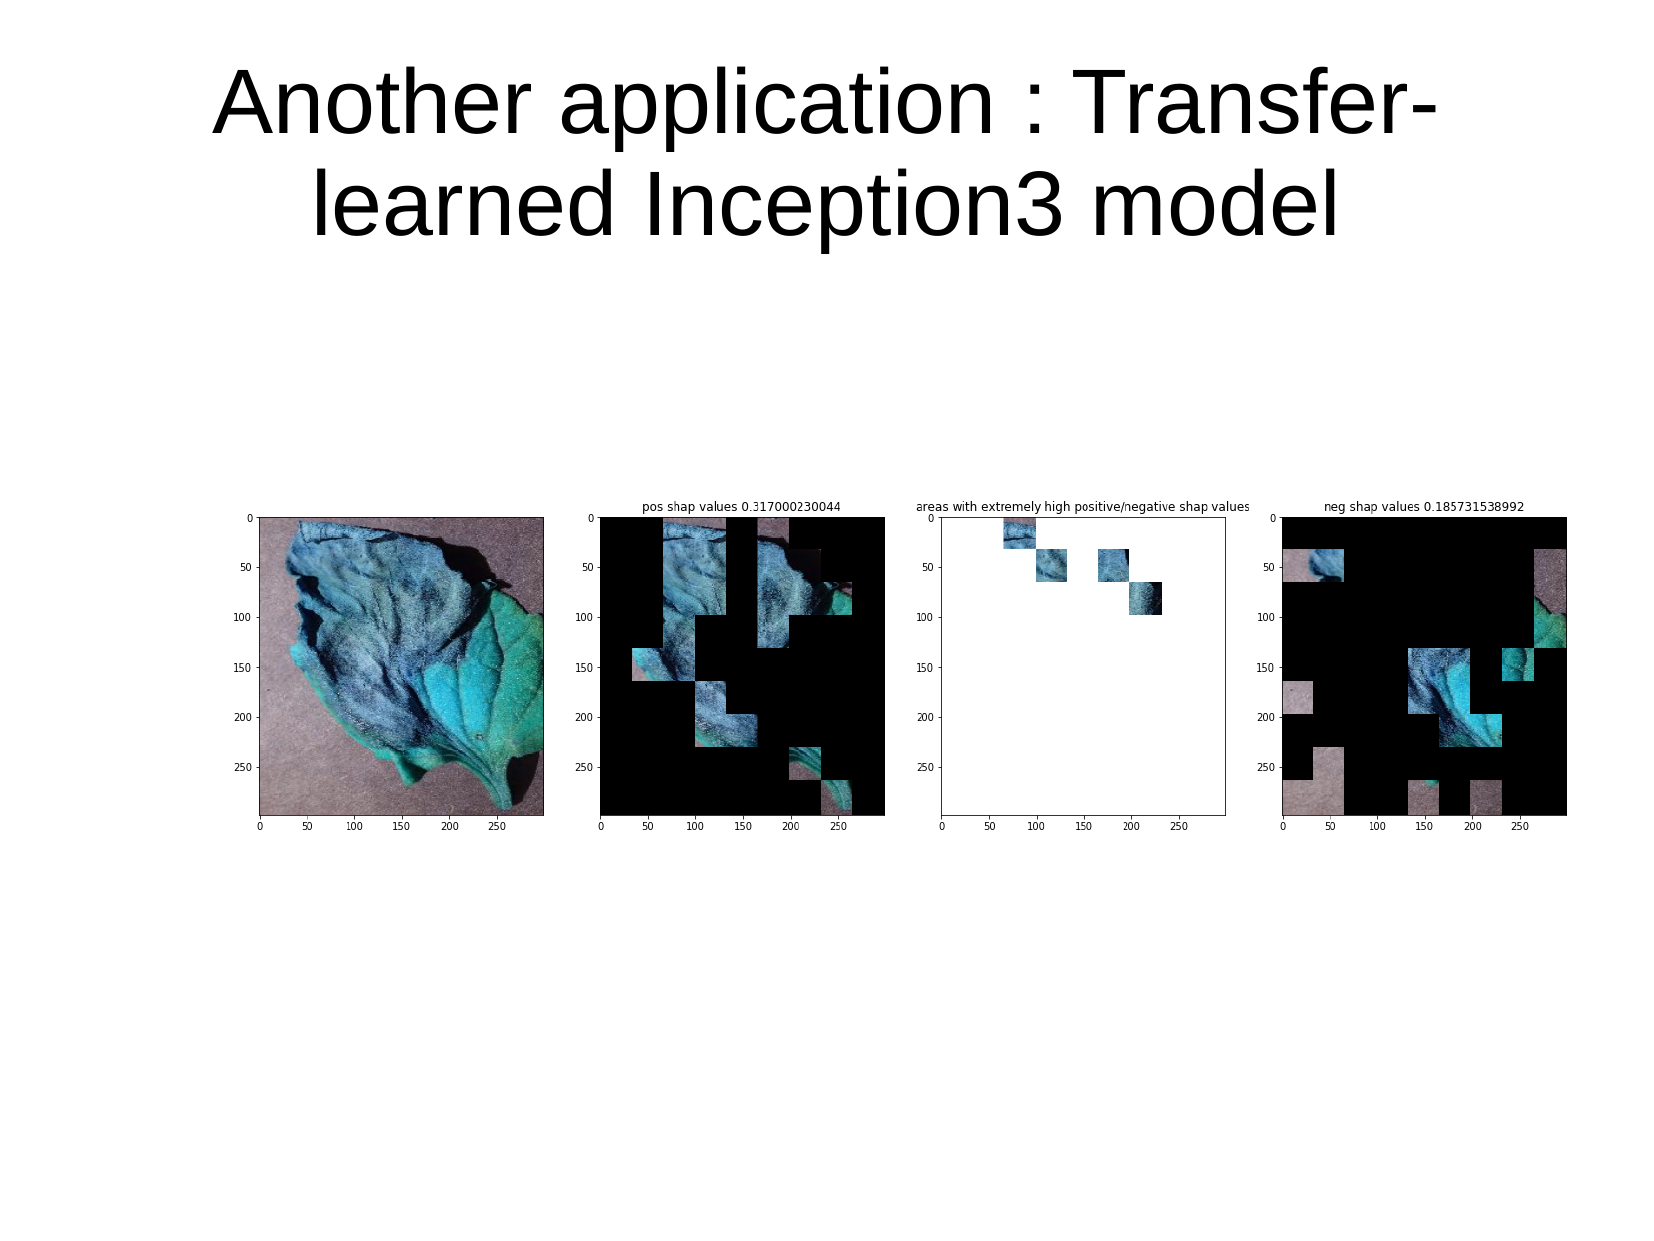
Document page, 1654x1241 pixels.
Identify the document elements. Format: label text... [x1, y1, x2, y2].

title Another application : Transfer-learned Inception3 model [82, 49, 1571, 257]
picture [226, 494, 1576, 841]
